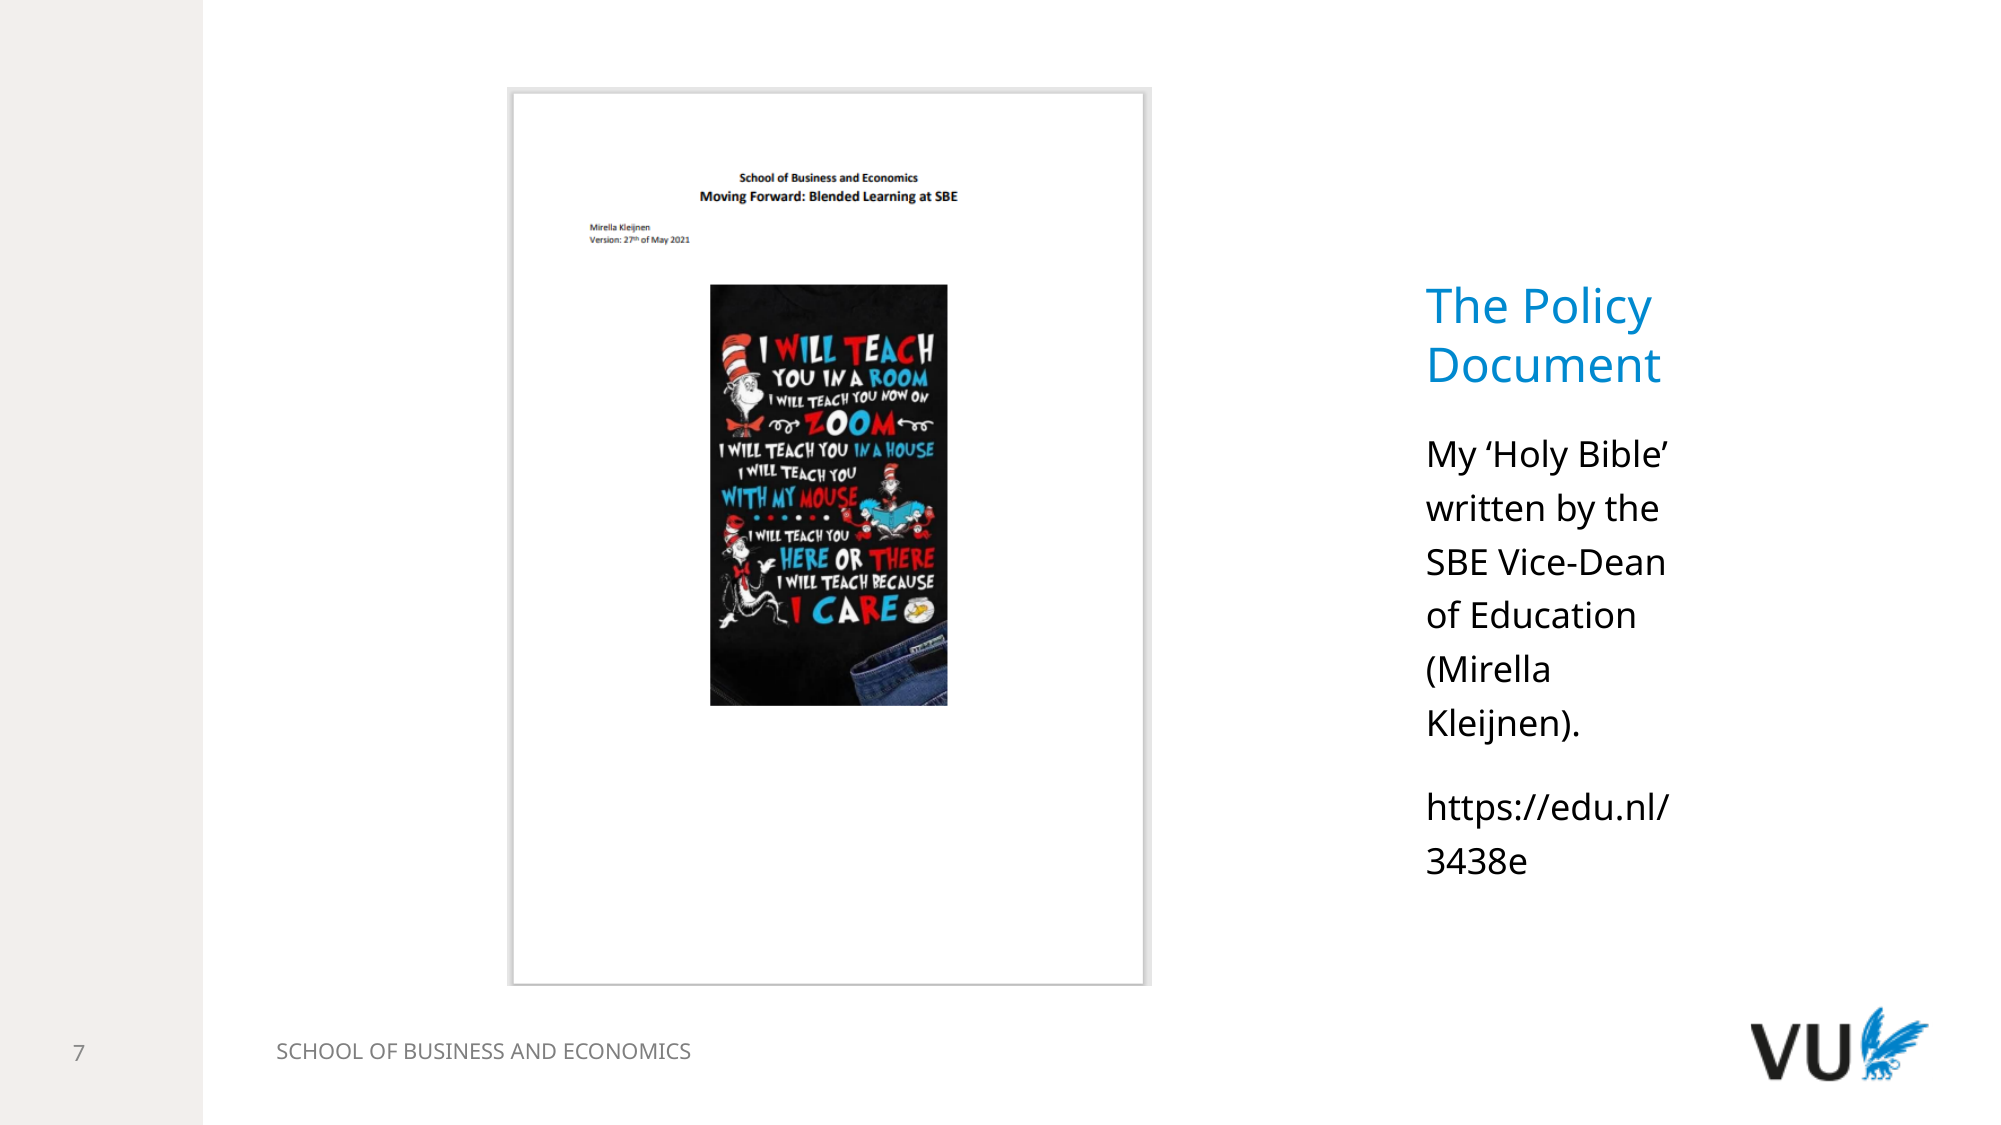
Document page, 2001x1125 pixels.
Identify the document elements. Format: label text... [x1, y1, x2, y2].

text_box 4 [72, 977, 173, 1125]
picture [507, 87, 1152, 986]
list The Policy Document My ‘Holy Bible’ written by the SBE Vice-Dean of Education (Mirella Kleijnen). https://edu.nl/3438e [1425, 276, 1927, 978]
text_box SCHOOL OF BUSINESS AND ECONOMICS [276, 977, 1413, 1125]
